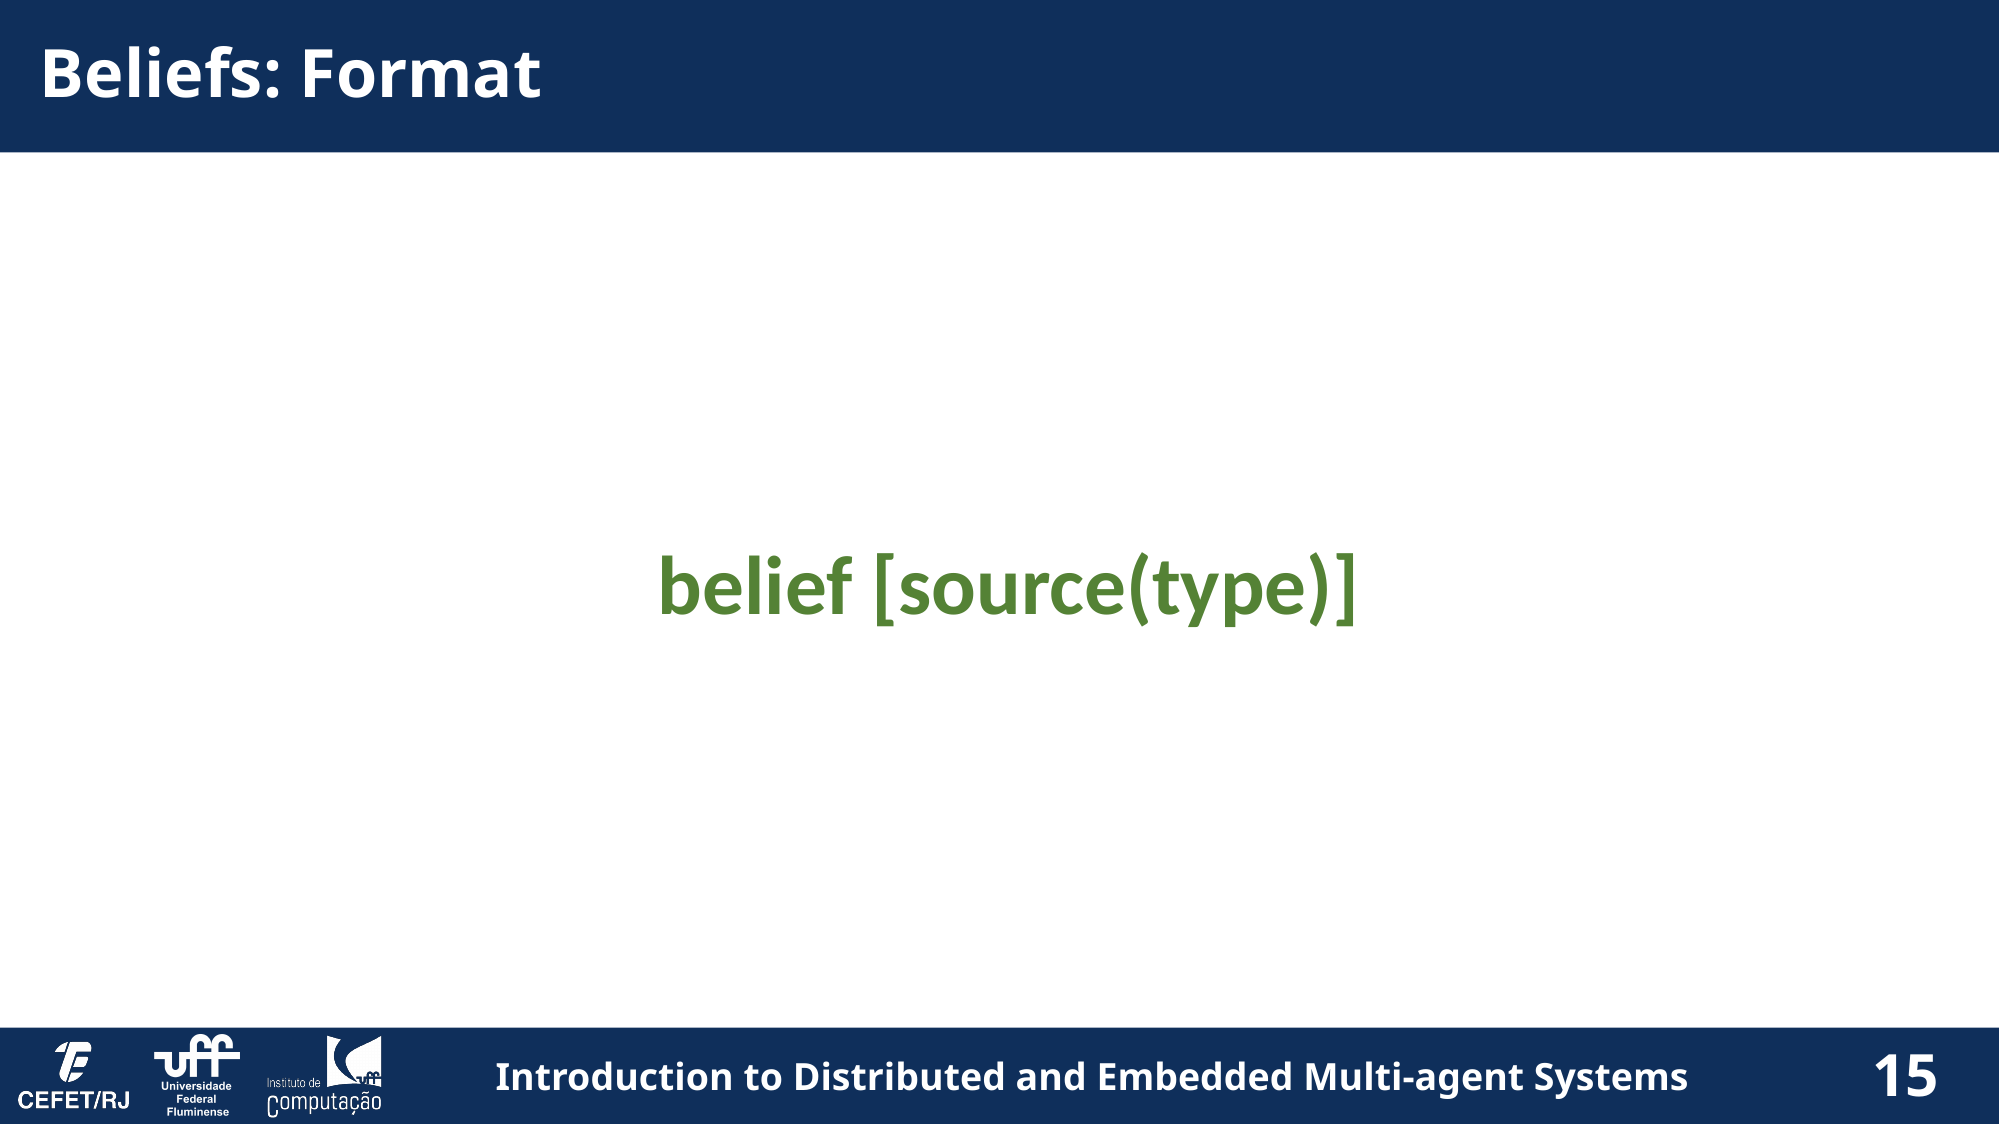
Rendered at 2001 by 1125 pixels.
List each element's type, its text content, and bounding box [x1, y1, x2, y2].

picture [153, 1033, 241, 1121]
picture [18, 1021, 129, 1125]
text_box belief [source(type)] [283, 523, 1754, 639]
picture [265, 1033, 383, 1118]
text_box Beliefs: Format [25, 23, 1999, 119]
